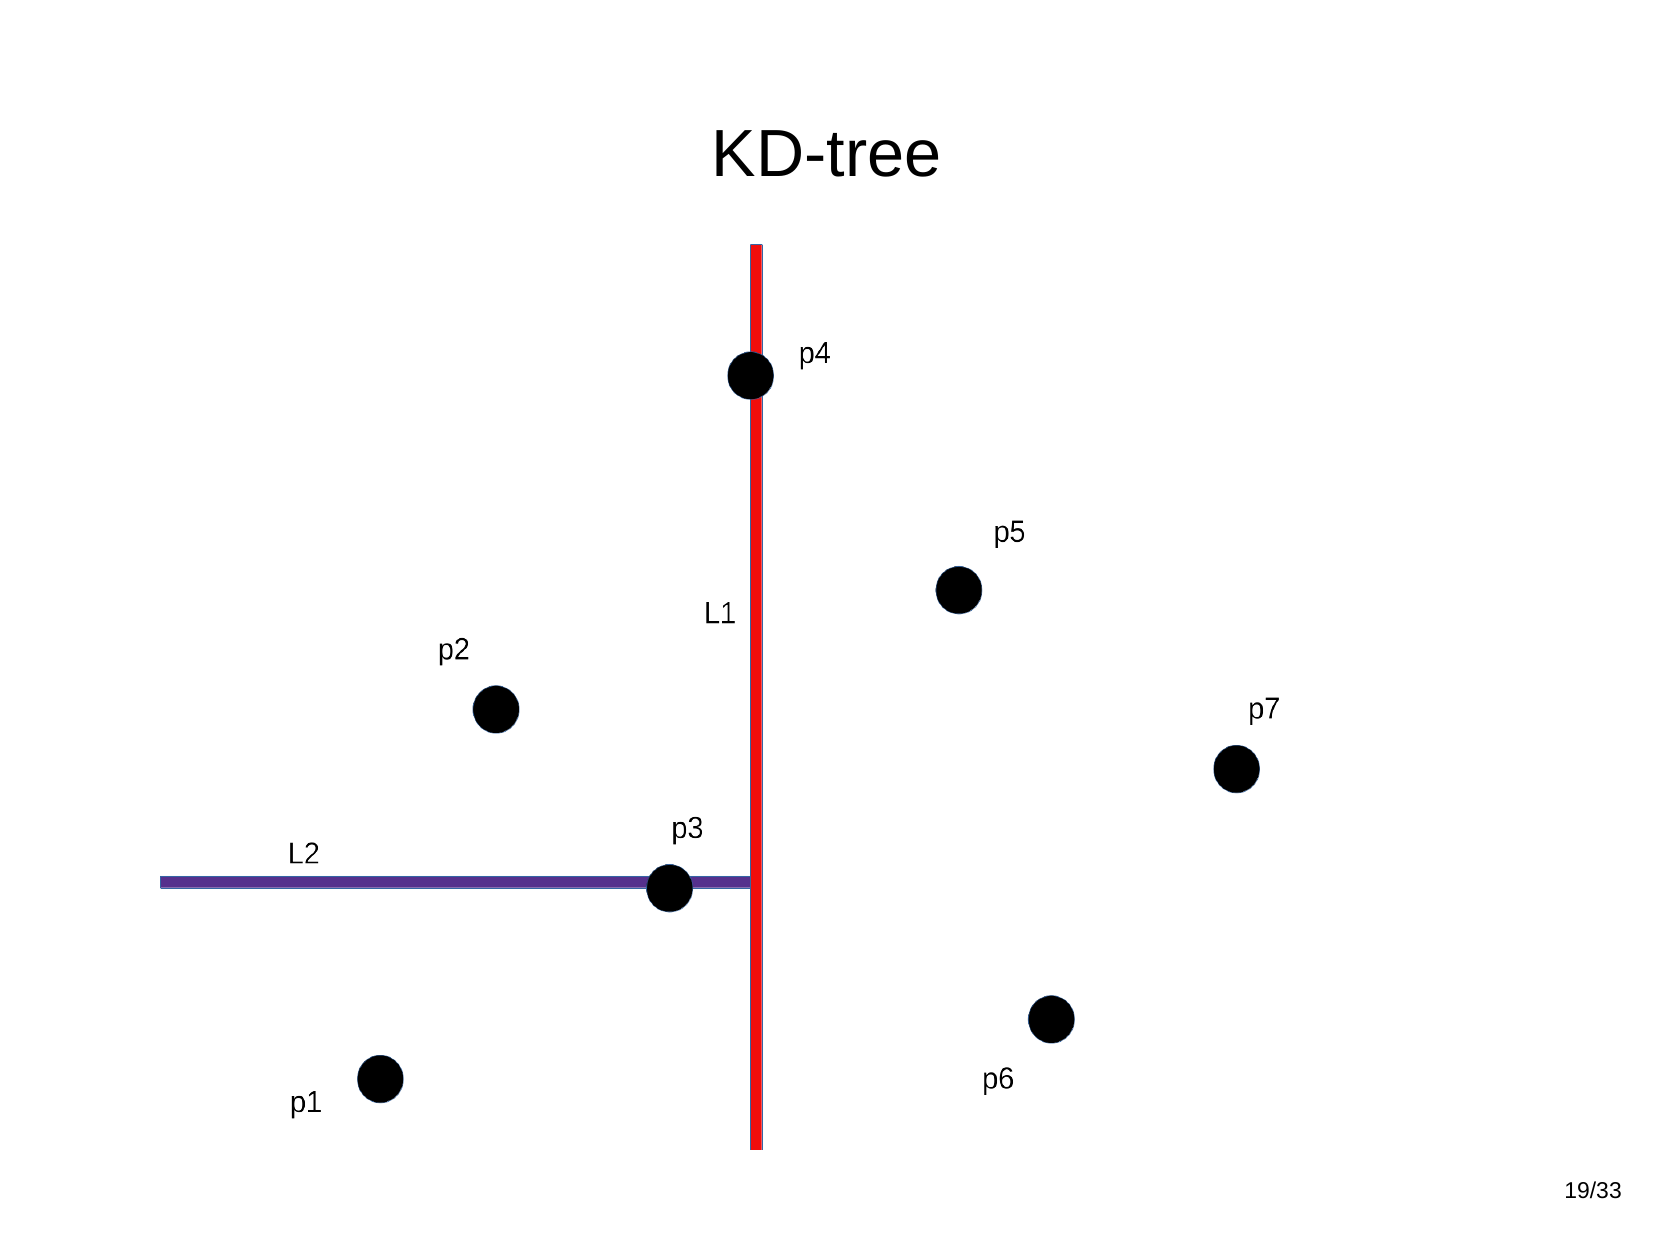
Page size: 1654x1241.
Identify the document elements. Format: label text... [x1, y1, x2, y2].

text_box 19/33 [1549, 1170, 1637, 1211]
title KD-tree [82, 49, 1571, 257]
picture [160, 244, 1442, 1150]
